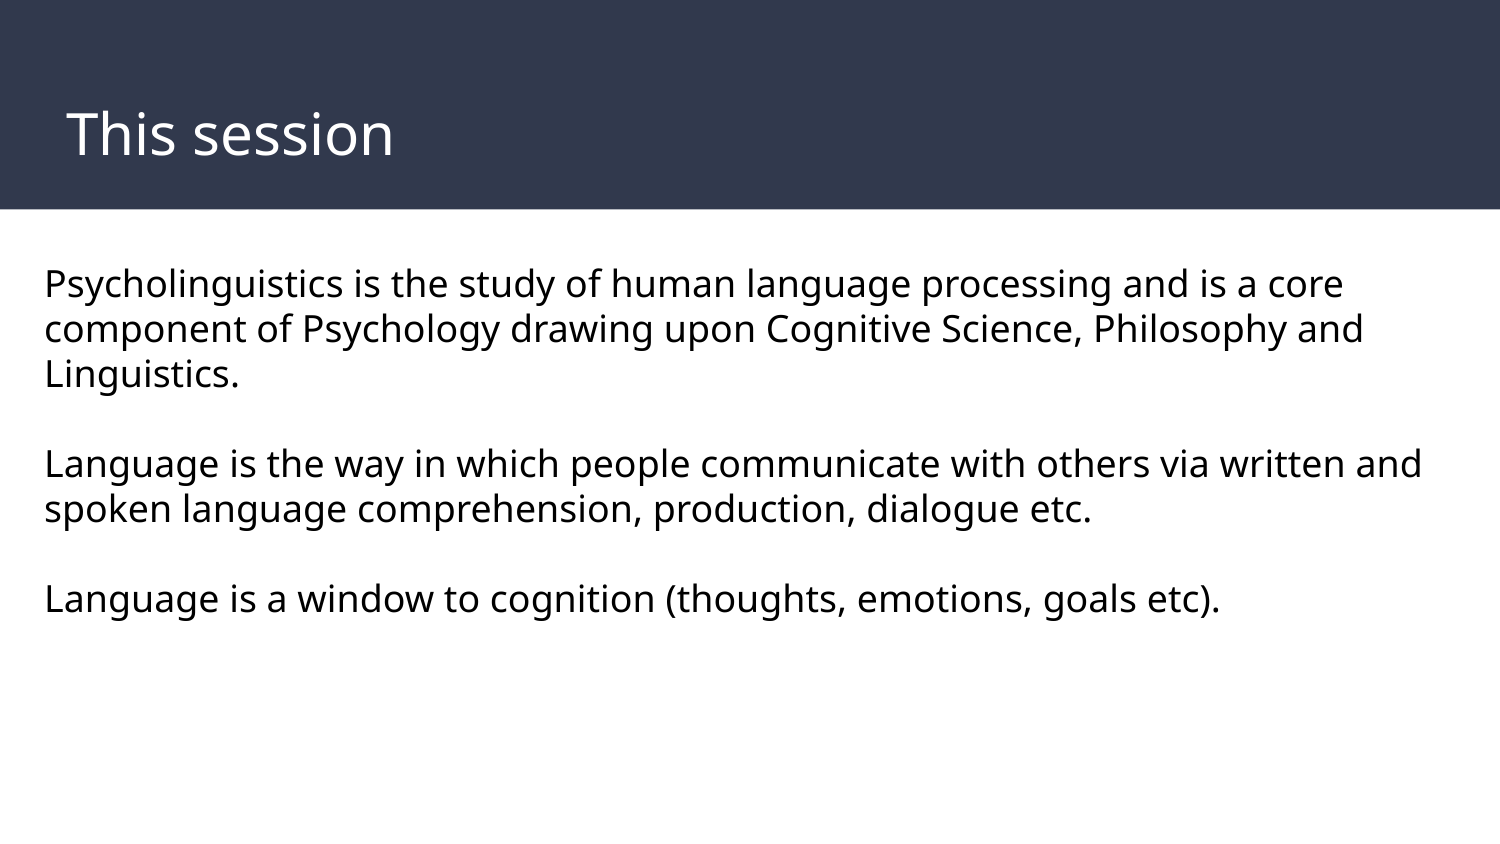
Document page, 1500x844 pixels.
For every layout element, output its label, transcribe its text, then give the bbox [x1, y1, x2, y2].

title This session [51, 82, 1449, 185]
text_box Psycholinguistics is the study of human language processing and is a core component of Psychology drawing upon Cognitive Science, Philosophy and Linguistics. Language is the way in which people communicate with others via written and spoken language comprehension, production, dialogue etc. Language is a window to cognition (thoughts, emotions, goals etc). [29, 245, 1467, 830]
